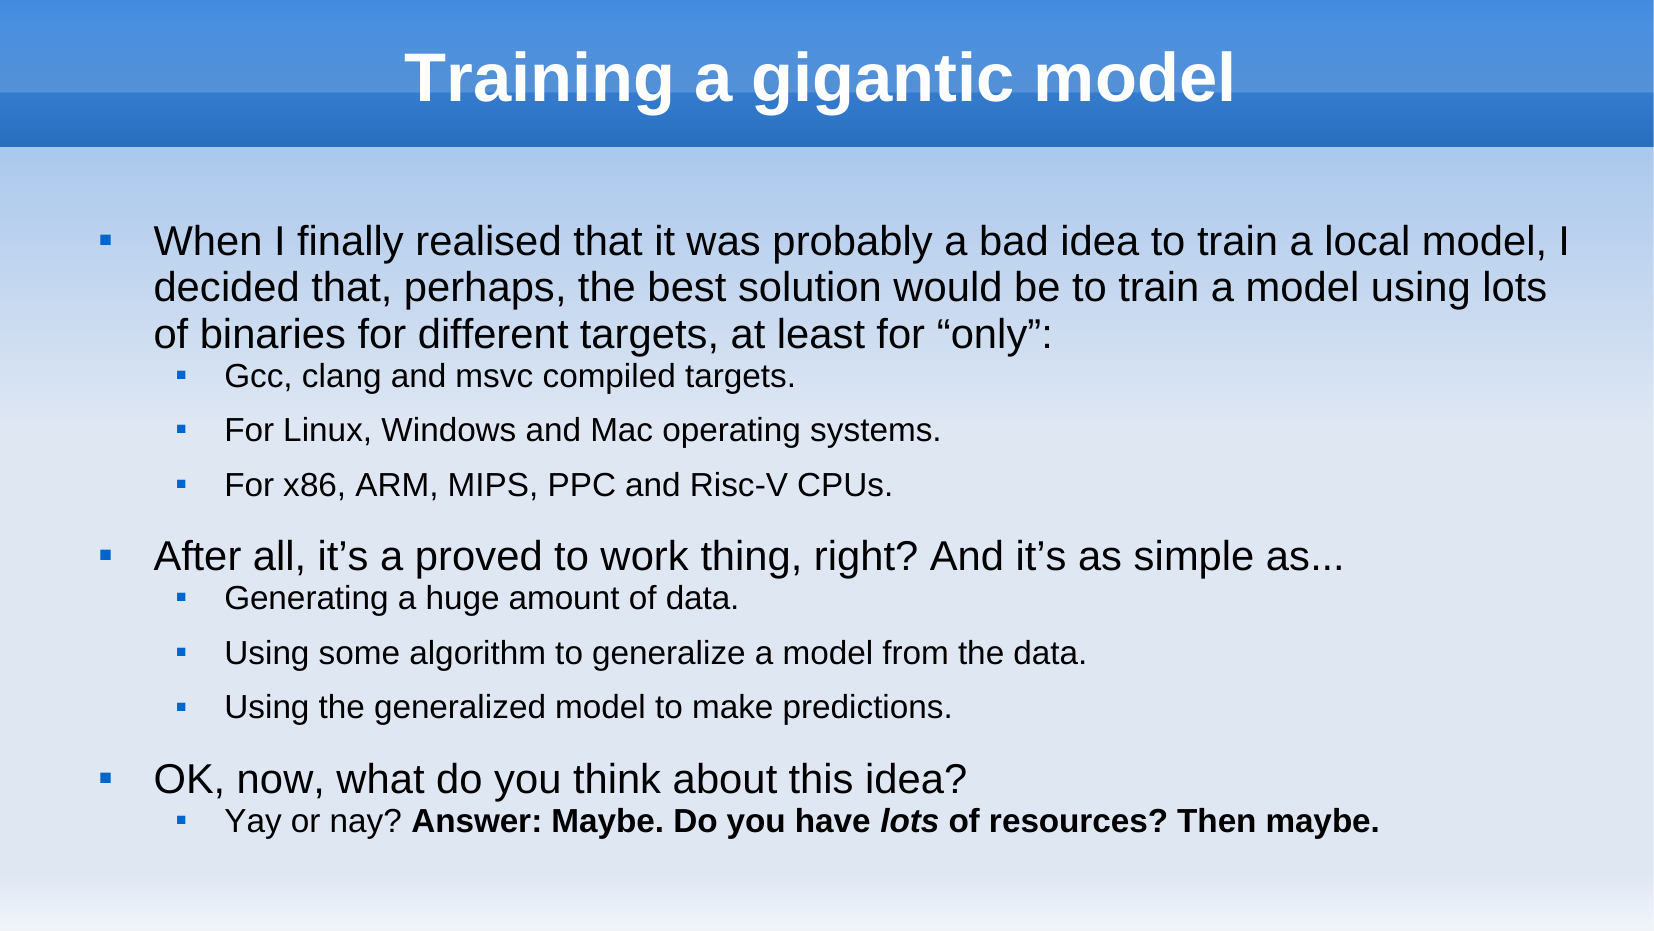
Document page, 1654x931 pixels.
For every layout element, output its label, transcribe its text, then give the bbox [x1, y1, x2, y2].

list When I finally realised that it was probably a bad idea to train a local model, I decided that, perhaps, the best solution would be to train a model using lots of binaries for different targets, at least for “only”: Gcc, clang and msvc compiled targets. For Linux, Windows and Mac operating systems. For x86, ARM, MIPS, PPC and Risc-V CPUs. After all, it’s a proved to work thing, right? And it’s as simple as... Generating a huge amount of data. Using some algorithm to generalize a model from the data. Using the generalized model to make predictions. OK, now, what do you think about this idea? Yay or nay? Answer: Maybe. Do you have lots of resources? Then maybe. [82, 217, 1571, 840]
title Training a gigantic model [76, 0, 1565, 156]
picture [0, 0, 1654, 931]
